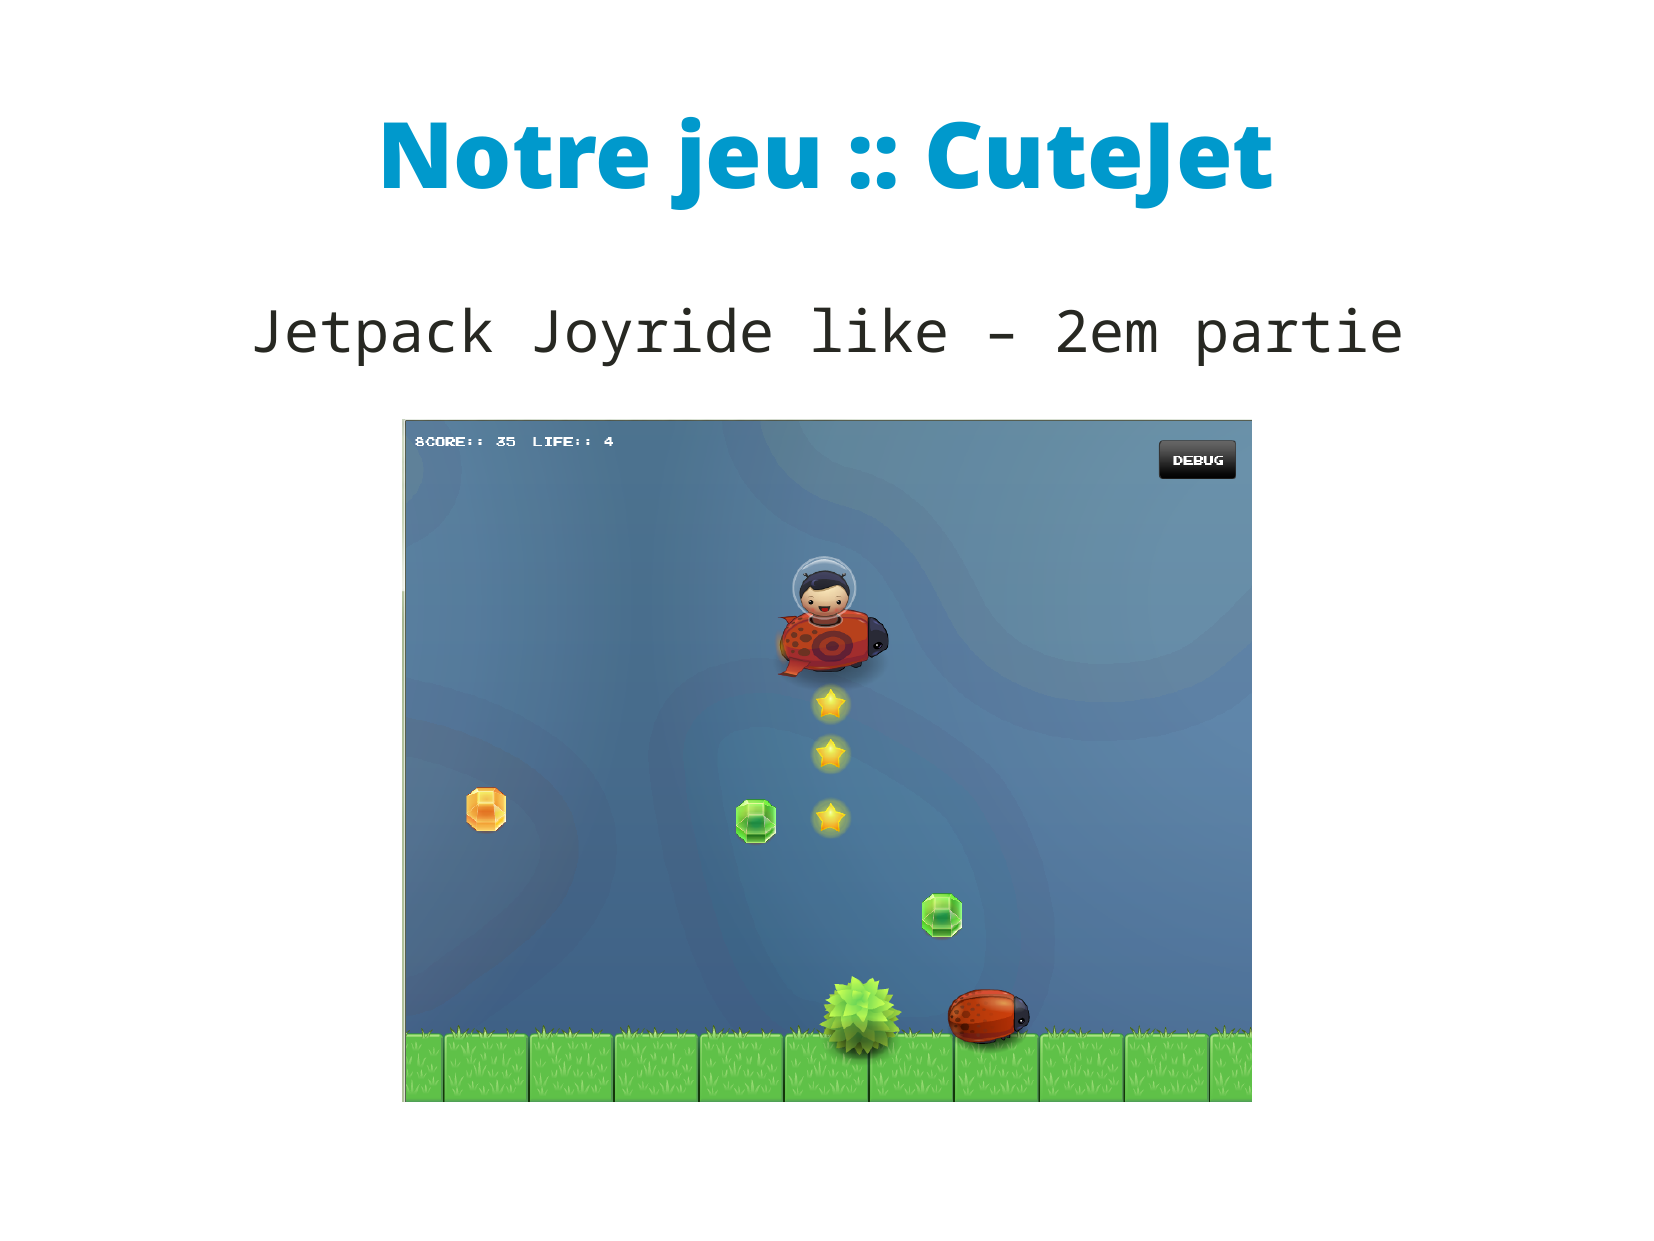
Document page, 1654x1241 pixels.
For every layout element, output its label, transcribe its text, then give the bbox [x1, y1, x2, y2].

picture [402, 419, 1252, 1102]
list Jetpack Joyride like – 2em partie [82, 290, 1571, 1010]
title Notre jeu :: CuteJet [82, 49, 1571, 257]
